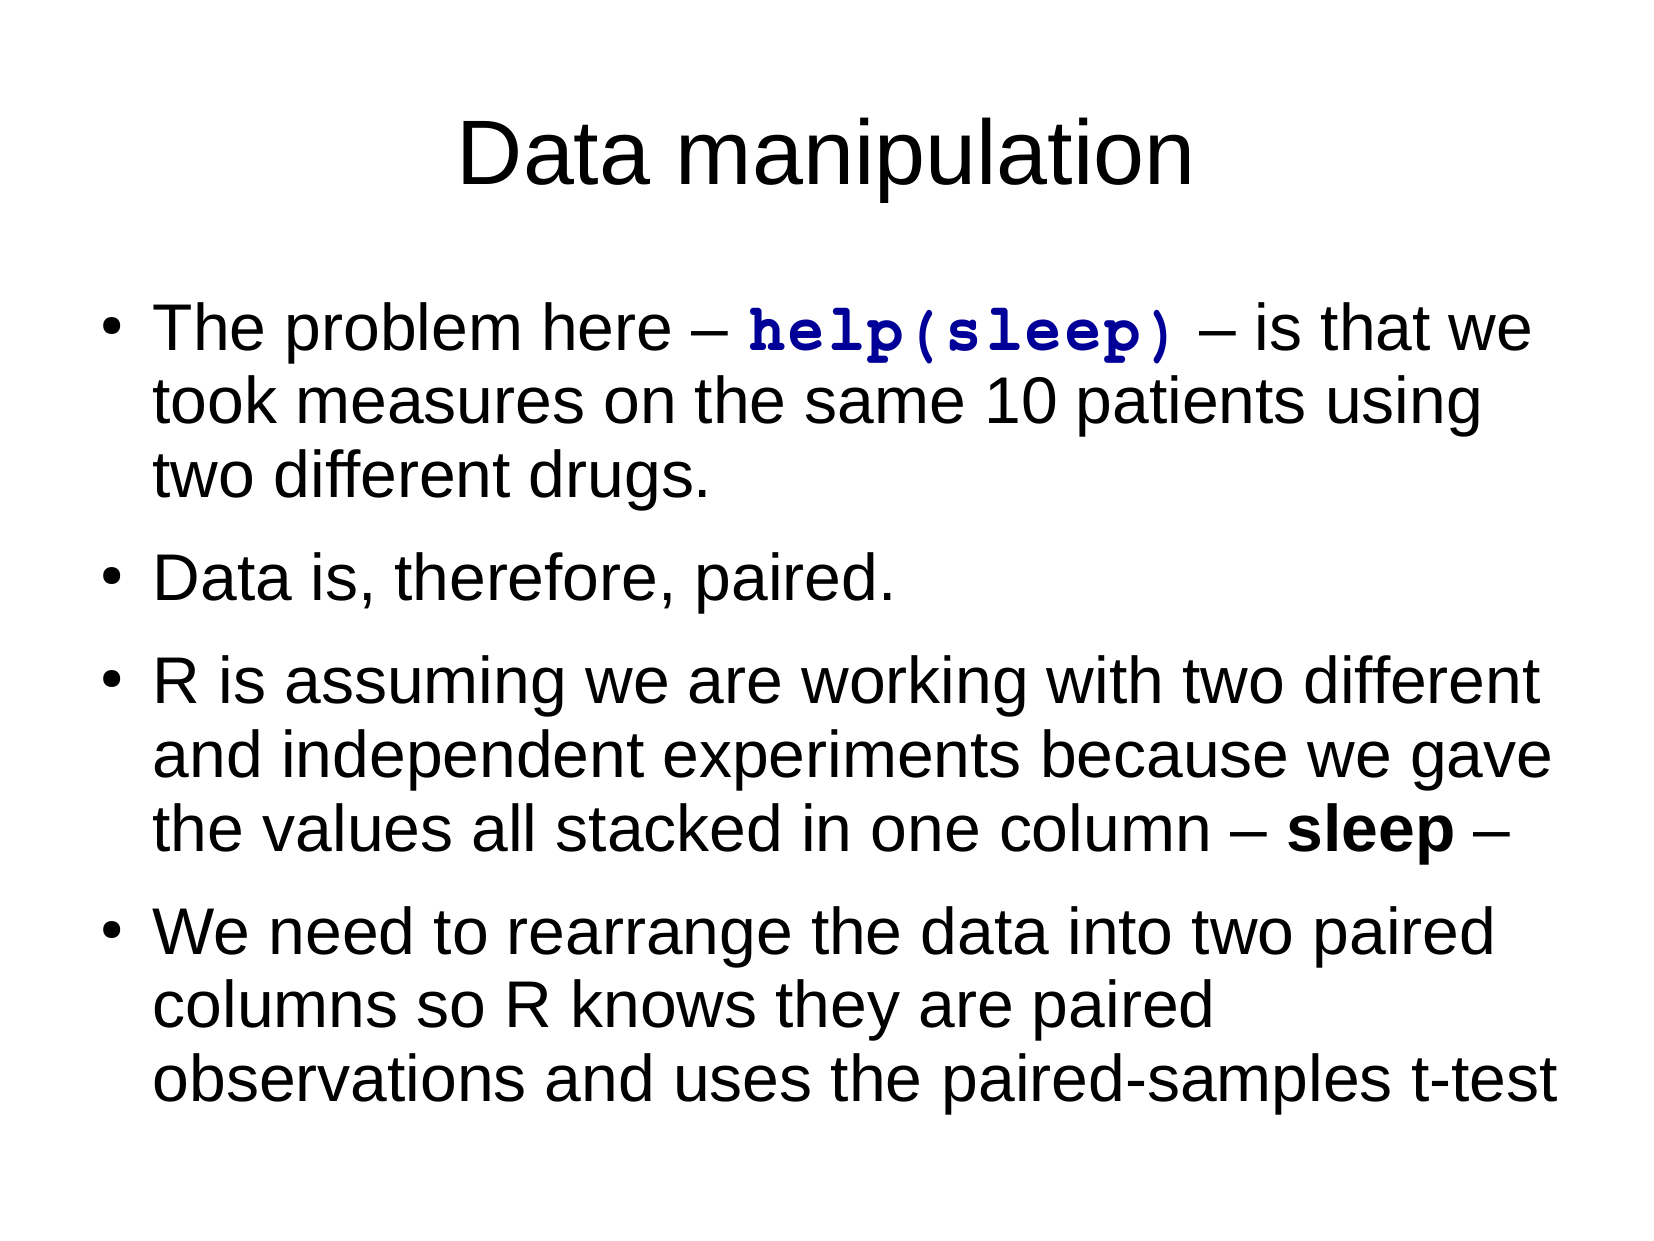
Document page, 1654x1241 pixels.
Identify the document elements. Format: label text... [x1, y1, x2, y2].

list The problem here – help(sleep) – is that we took measures on the same 10 patients using two different drugs. Data is, therefore, paired. R is assuming we are working with two different and independent experiments because we gave the values all stacked in one column – sleep – We need to rearrange the data into two paired columns so R knows they are paired observations and uses the paired-samples t-test [82, 290, 1571, 1123]
title Data manipulation [82, 49, 1571, 257]
